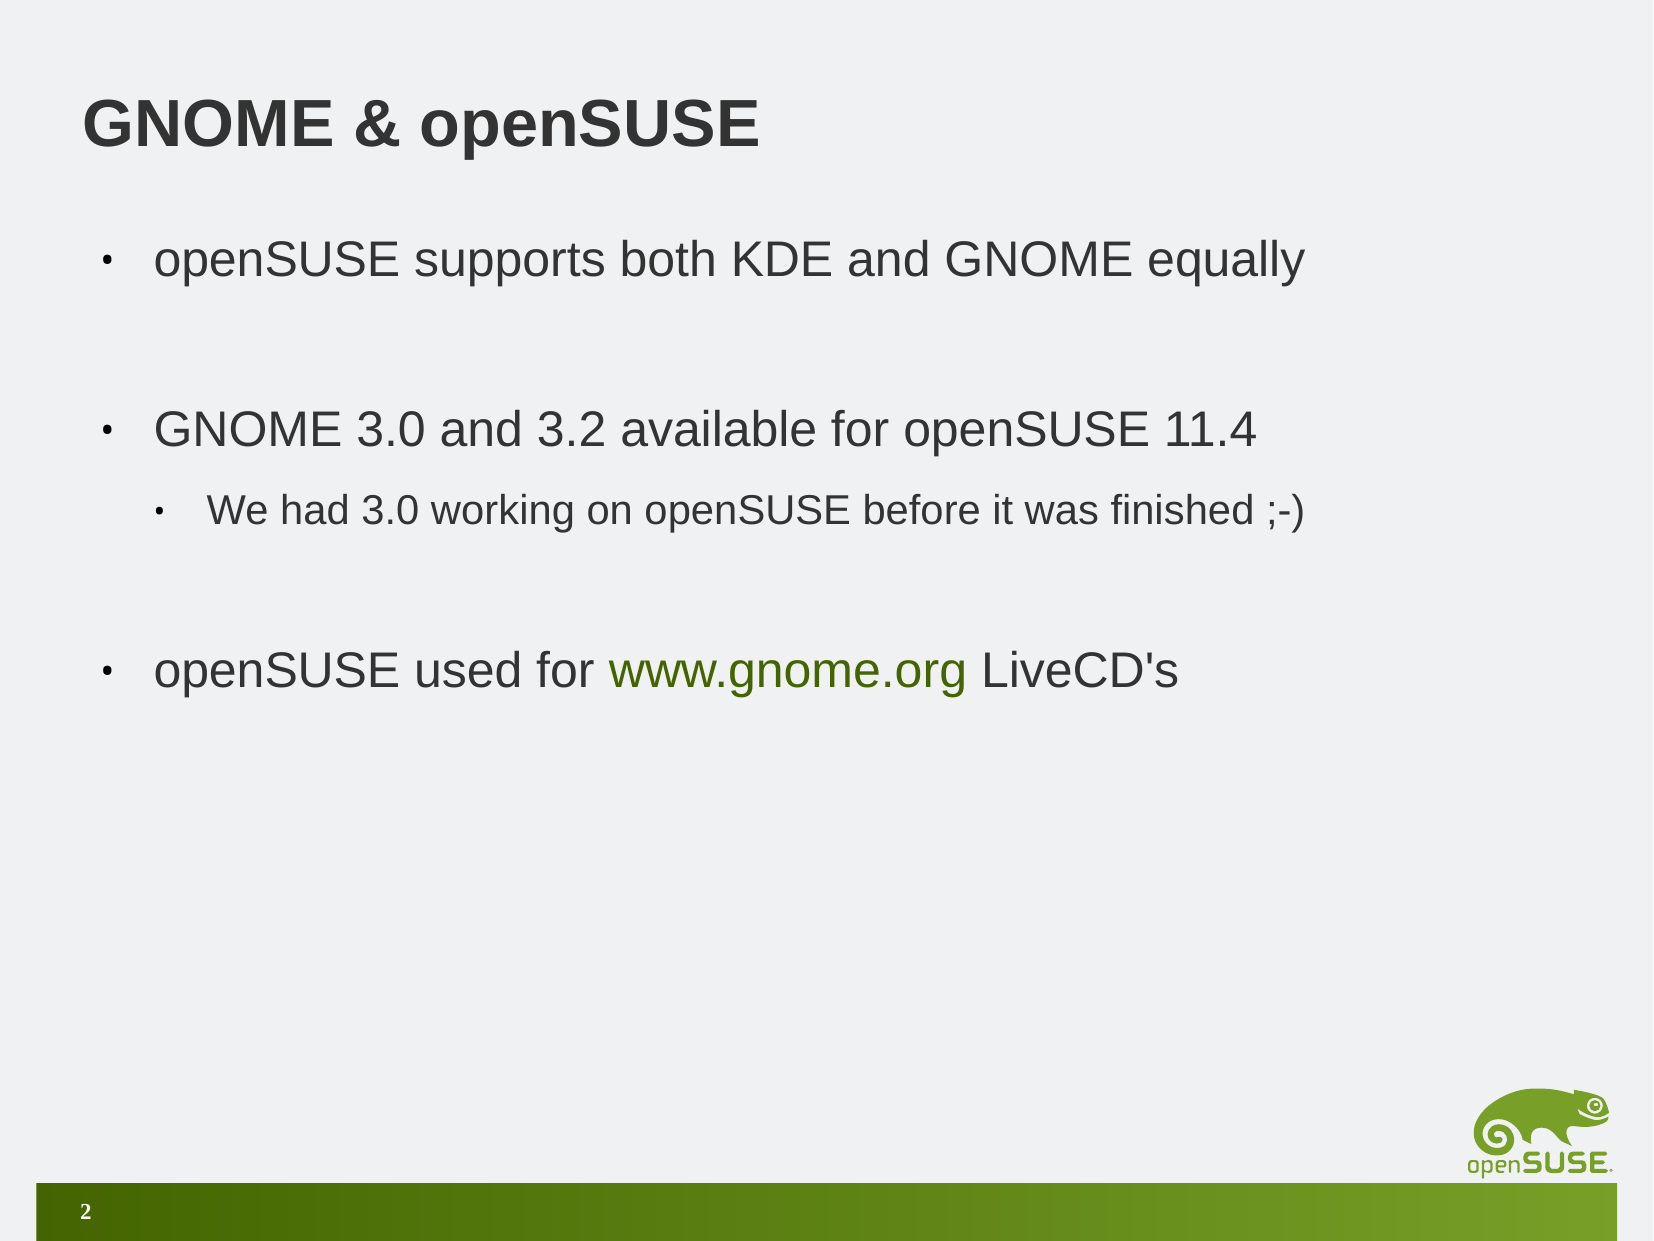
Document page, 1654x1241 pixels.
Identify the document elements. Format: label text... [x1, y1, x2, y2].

picture [0, 0, 1654, 1241]
title GNOME & openSUSE [82, 49, 1571, 198]
list openSUSE supports both KDE and GNOME equally GNOME 3.0 and 3.2 available for openSUSE 11.4 We had 3.0 working on openSUSE before it was finished ;-) openSUSE used for www.gnome.org LiveCD's [82, 231, 1571, 1050]
